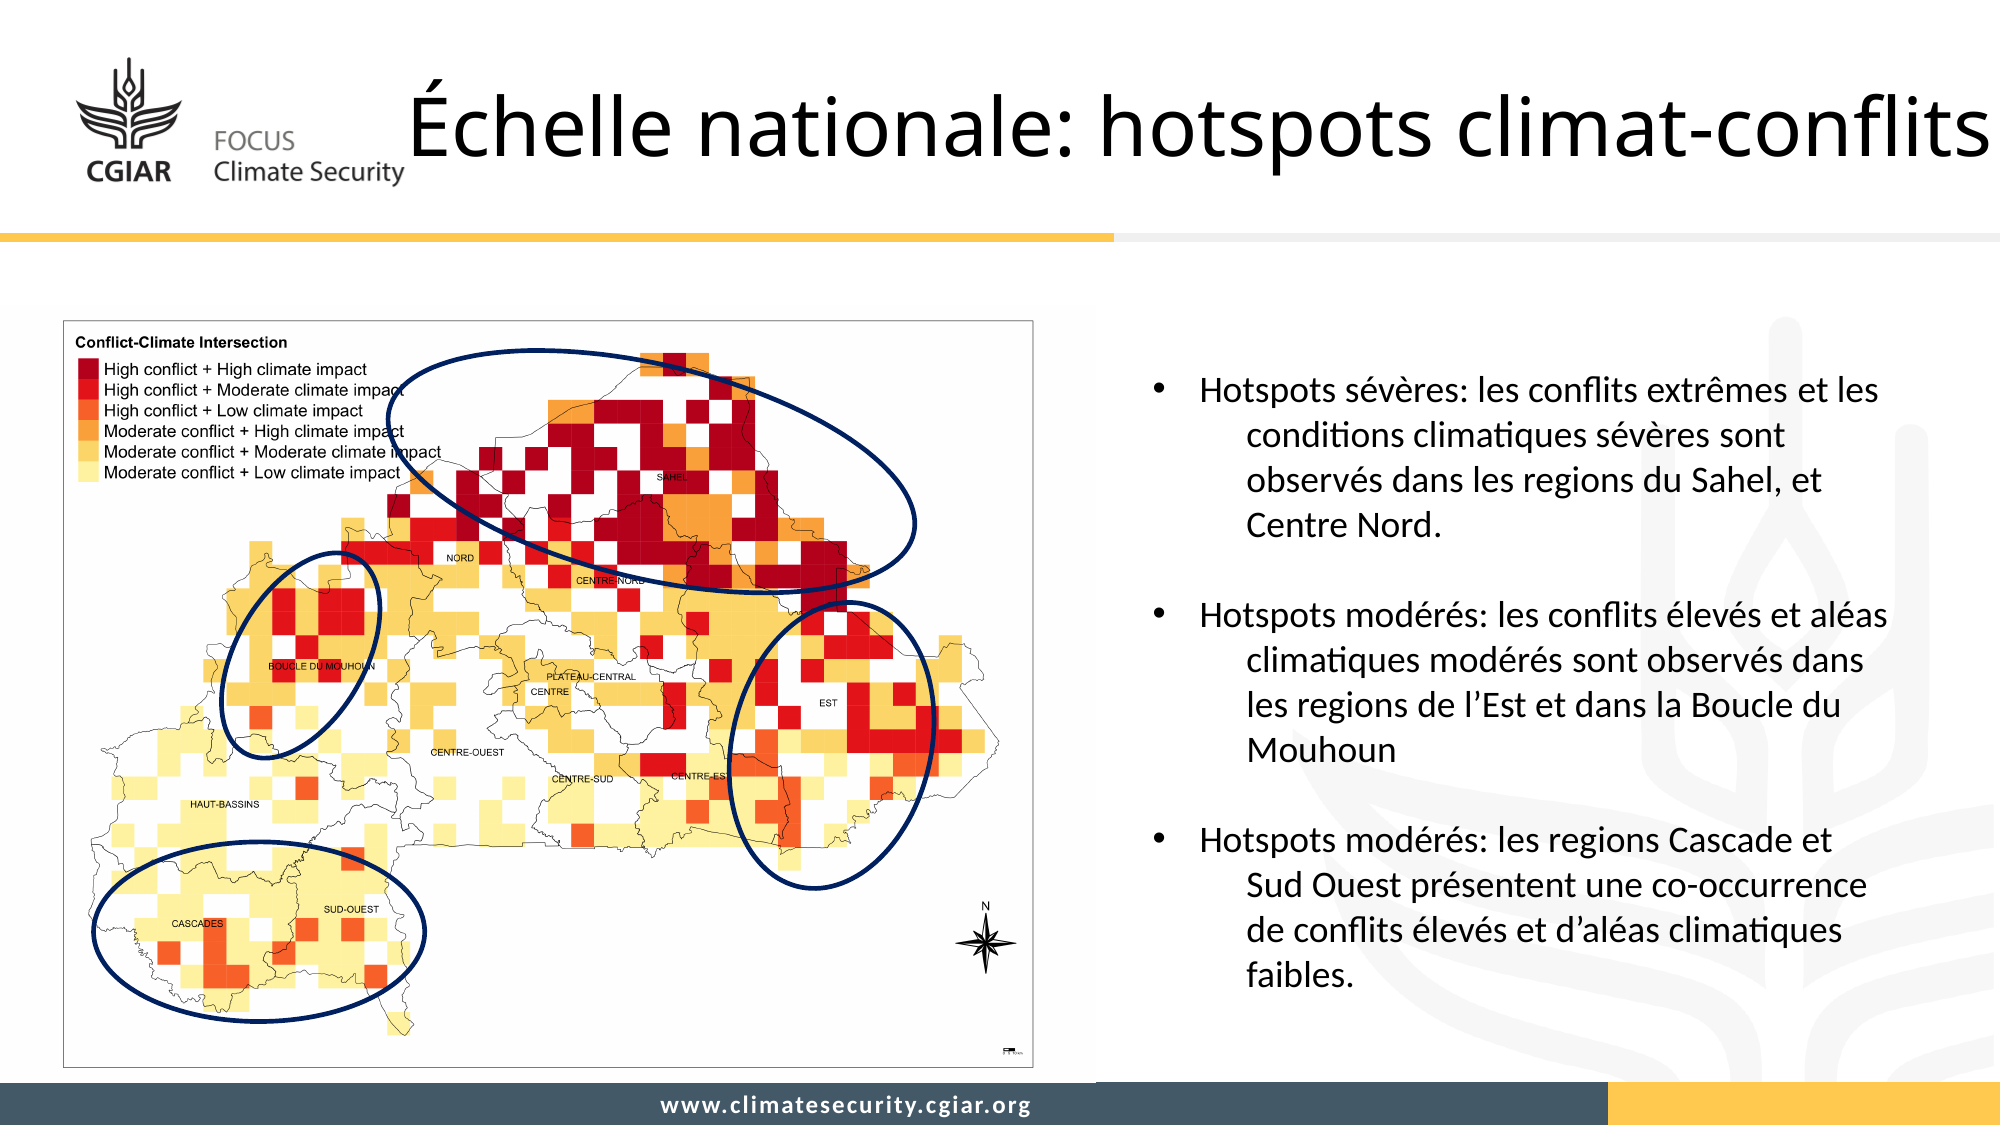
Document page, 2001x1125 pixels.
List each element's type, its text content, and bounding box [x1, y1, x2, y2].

title Échelle nationale: hotspots climat-conflits [391, 42, 2000, 218]
text_box Hotspots sévères: les conflits extrêmes et les conditions climatiques sévères sont observés dans les regions du Sahel, et Centre Nord. Hotspots modérés: les conflits élevés et aléas climatiques modérés sont observés dans les regions de l’Est et dans la Boucle du Mouhoun Hotspots modérés: les regions Cascade et Sud Ouest présentent une co-occurrence de conflits élevés et d’aléas climatiques faibles. [1137, 357, 1907, 919]
picture [0, 305, 1096, 1083]
